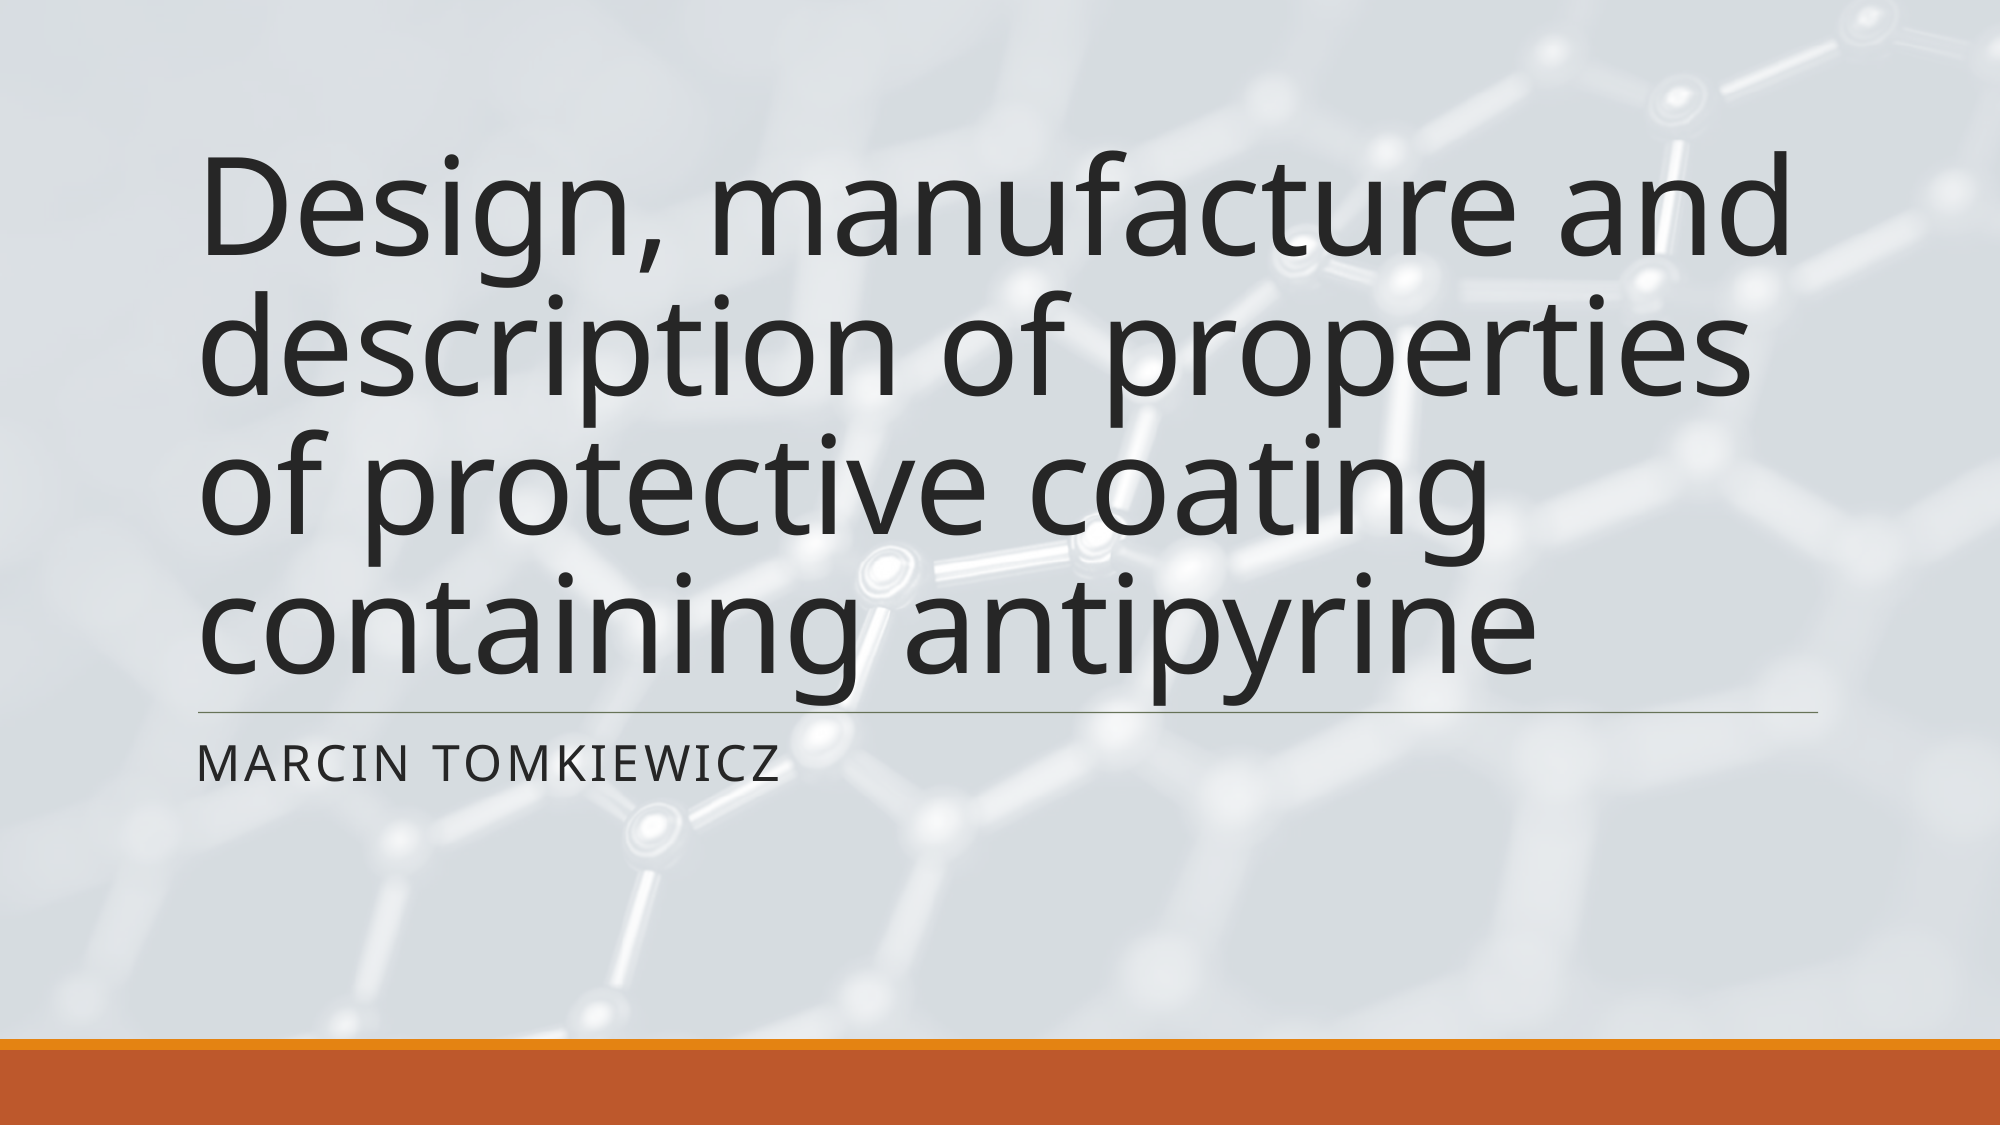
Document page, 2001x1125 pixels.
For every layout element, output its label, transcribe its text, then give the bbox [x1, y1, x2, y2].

picture [0, 0, 2000, 1039]
text_box [0, 1039, 2000, 1125]
subtitle Marcin Tomkiewicz [180, 730, 1831, 919]
title Design, manufacture and description of properties of protective coating containing antipyrine [180, 124, 1831, 710]
